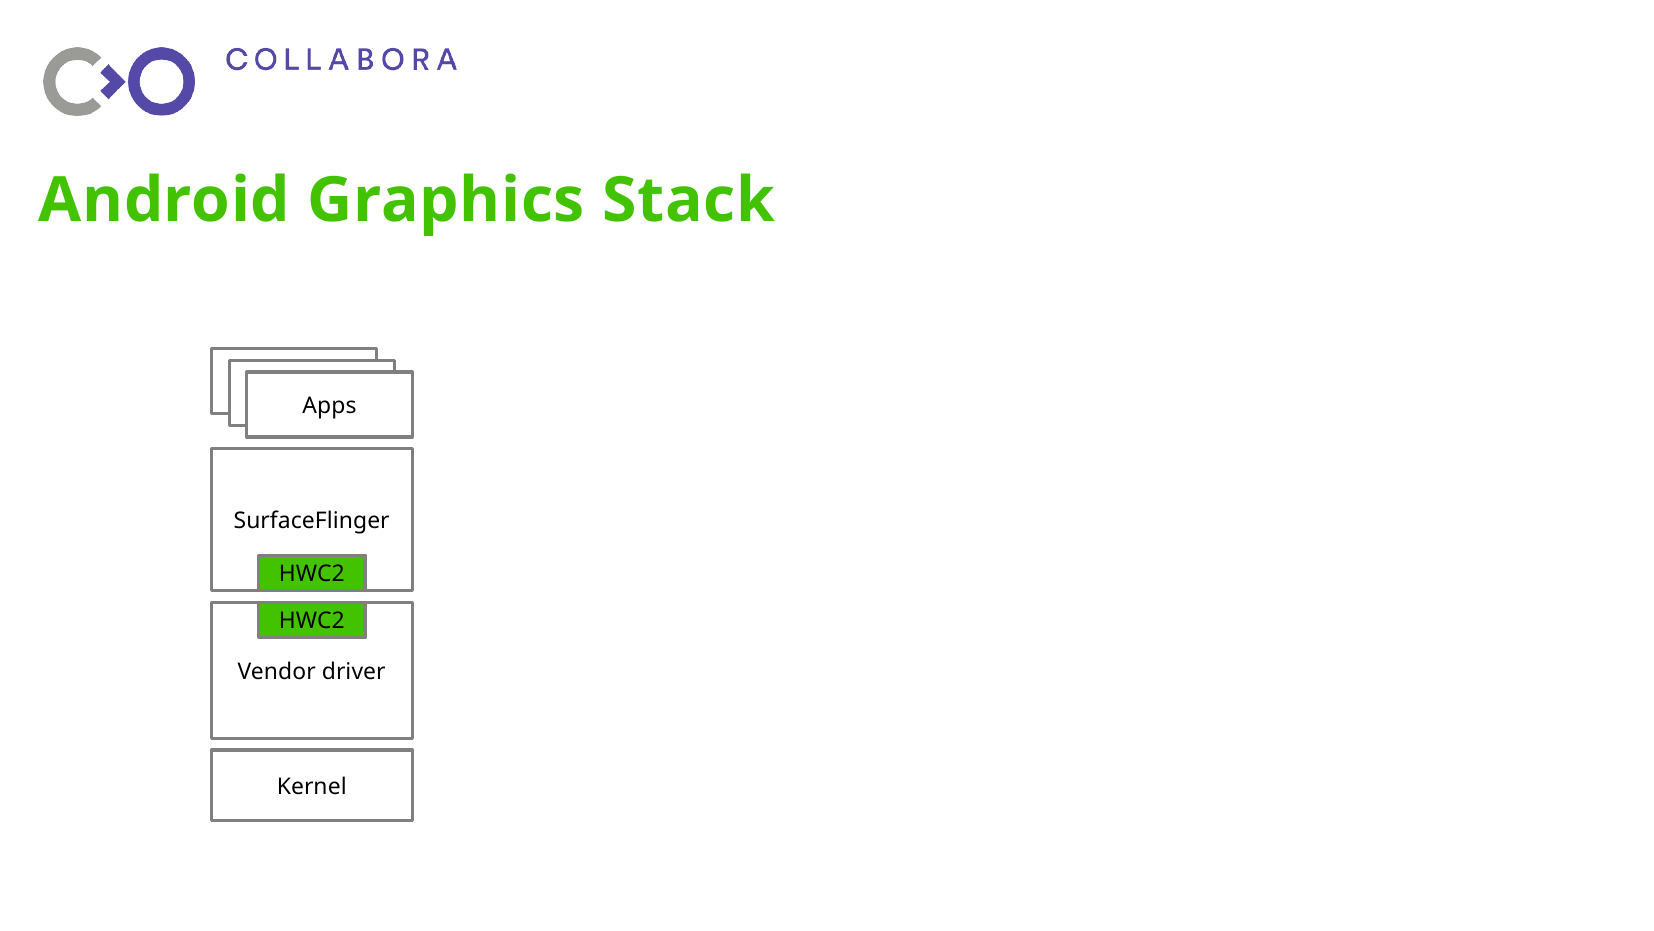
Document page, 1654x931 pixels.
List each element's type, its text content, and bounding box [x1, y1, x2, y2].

title Android Graphics Stack [38, 159, 1614, 216]
text_box HWC2 [258, 555, 366, 591]
text_box HWC2 [258, 602, 366, 638]
text_box SurfaceFlinger [211, 448, 413, 591]
text_box Kernel [211, 750, 413, 821]
picture [43, 47, 457, 116]
text_box Apps [246, 372, 413, 438]
text_box [211, 348, 395, 426]
text_box Vendor driver [211, 602, 413, 739]
